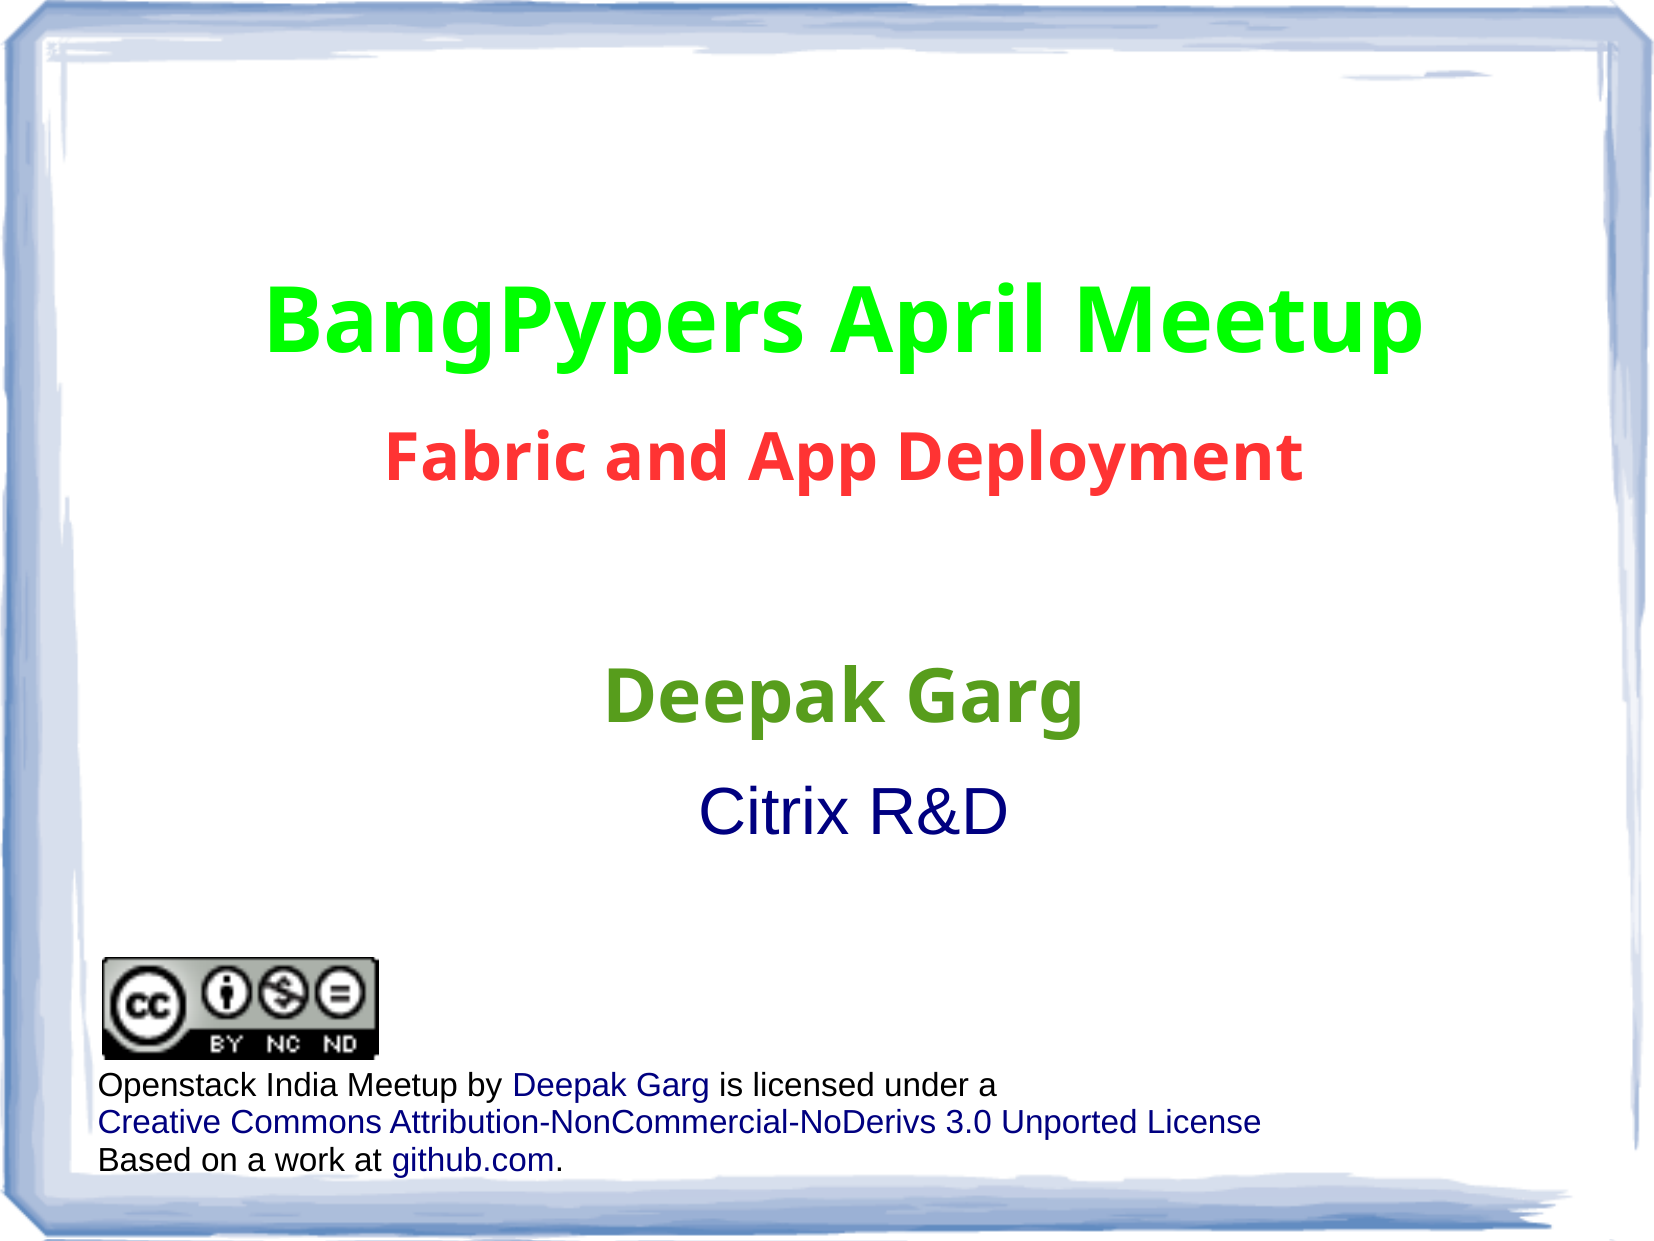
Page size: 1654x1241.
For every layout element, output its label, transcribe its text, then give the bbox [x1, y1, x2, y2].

text_box Openstack India Meetup by Deepak Garg is licensed under a Creative Commons Attribution-NonCommercial-NoDerivs 3.0 Unported LicenseBased on a work at github.com. [82, 1059, 1314, 1186]
list BangPypers April Meetup Fabric and App Deployment Deepak Garg Citrix R&D [94, 254, 1524, 910]
picture [0, 0, 1654, 1241]
